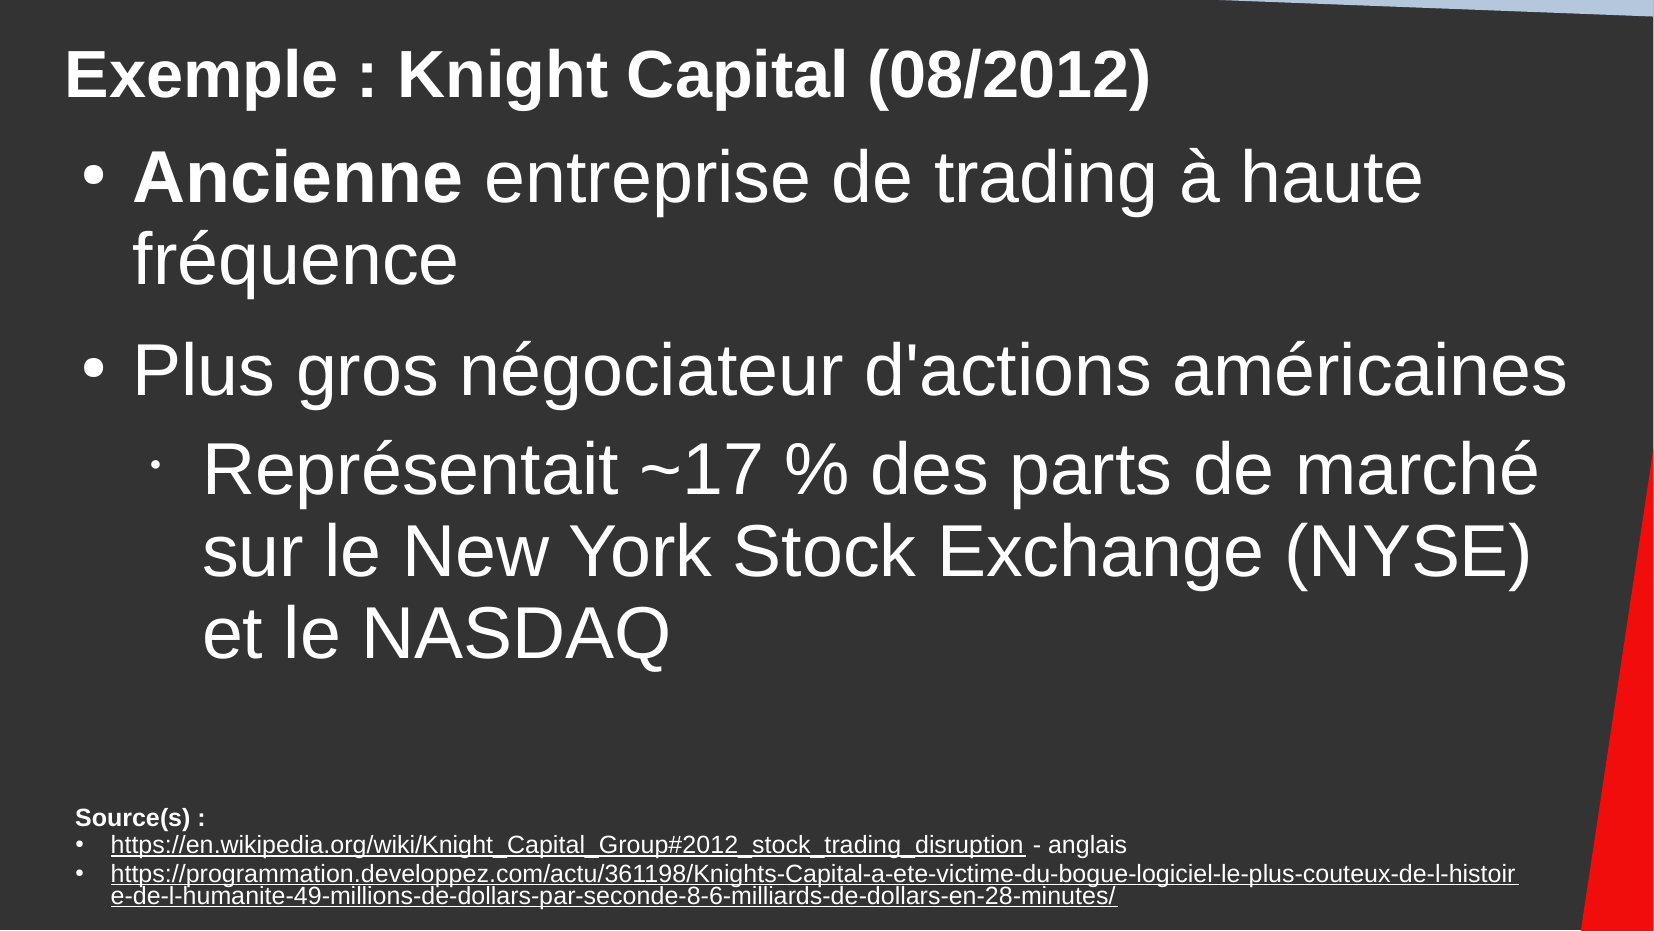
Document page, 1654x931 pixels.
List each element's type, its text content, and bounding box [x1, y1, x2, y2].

list Ancienne entreprise de trading à haute fréquence Plus gros négociateur d'actions américaines Représentait ~17 % des parts de marché sur le New York Stock Exchange (NYSE) et le NASDAQ [63, 135, 1577, 709]
text_box [1219, 0, 1654, 17]
text_box [1580, 444, 1654, 931]
text_box Source(s) : https://en.wikipedia.org/wiki/Knight_Capital_Group#2012_stock_trading_disruption - anglais https://programmation.developpez.com/actu/361198/Knights-Capital-a-ete-victime-du-bogue-logiciel-le-plus-couteux-de-l-histoire-de-l-humanite-49-millions-de-dollars-par-seconde-8-6-milliards-de-dollars-en-28-minutes/ [60, 785, 1546, 895]
title Exemple : Knight Capital (08/2012) [64, 37, 1388, 115]
